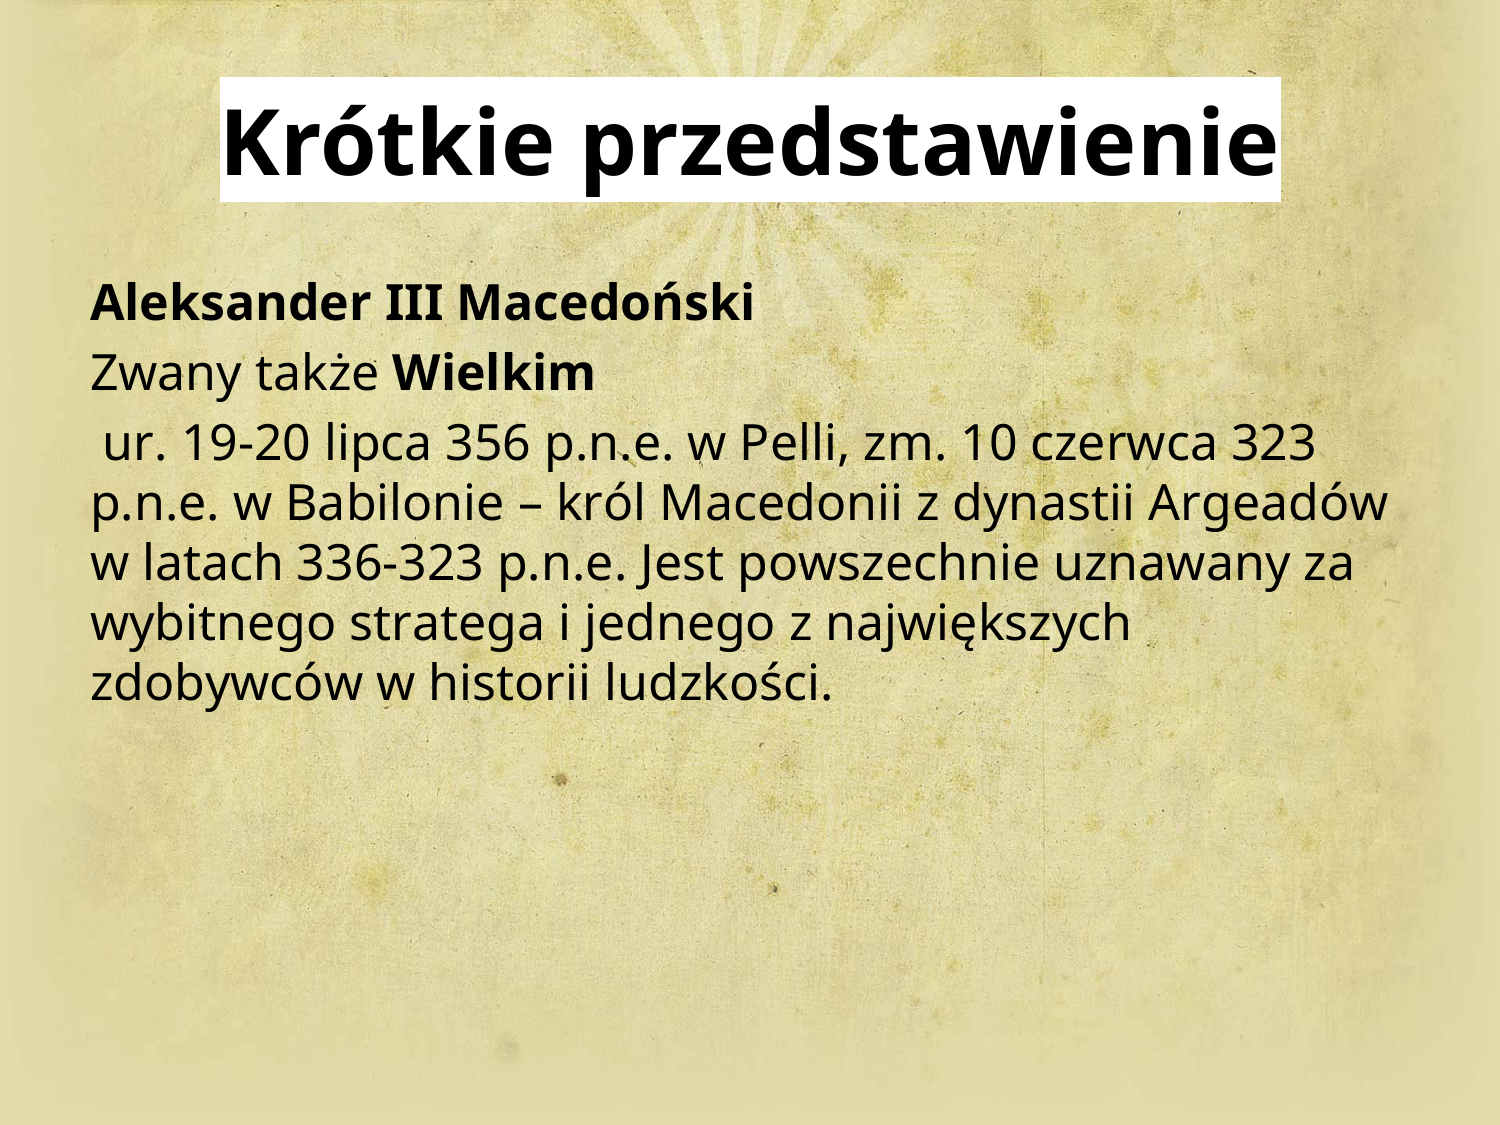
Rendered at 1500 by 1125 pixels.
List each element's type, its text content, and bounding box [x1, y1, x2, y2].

title Krótkie przedstawienie [75, 45, 1426, 233]
text_box Aleksander III Macedoński Zwany także Wielkim ur. 19-20 lipca 356 p.n.e. w Pelli, zm. 10 czerwca 323 p.n.e. w Babilonie – król Macedonii z dynastii Argeadów w latach 336-323 p.n.e. Jest powszechnie uznawany za wybitnego stratega i jednego z największych zdobywców w historii ludzkości. [75, 262, 1426, 1005]
picture [0, 0, 1500, 1125]
